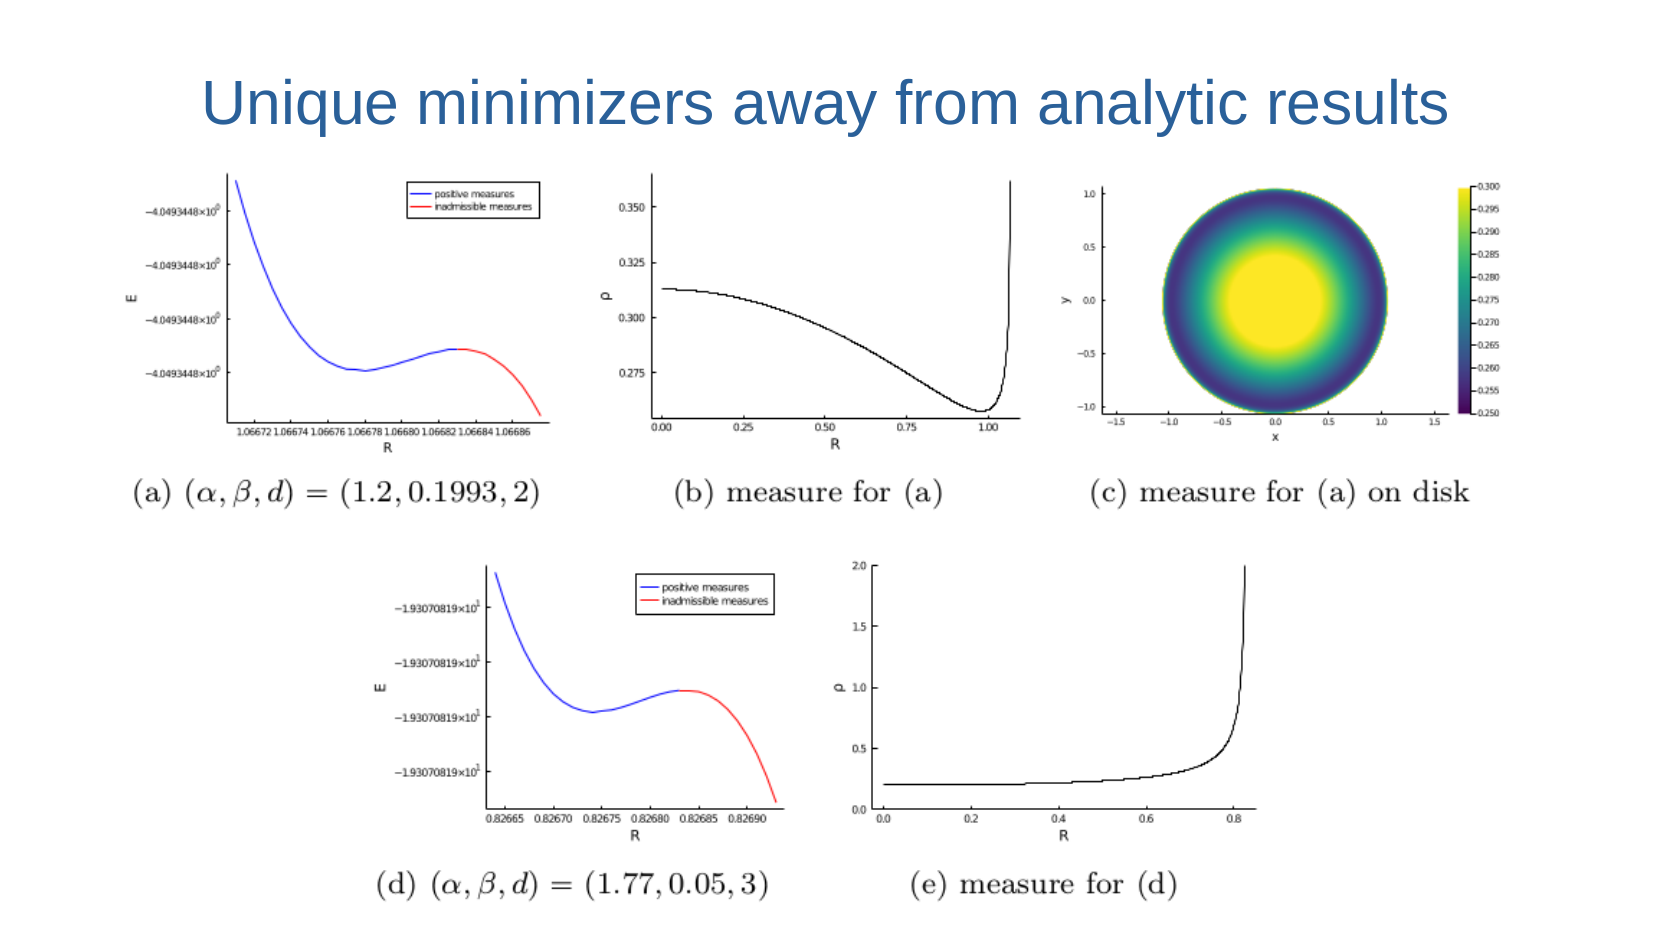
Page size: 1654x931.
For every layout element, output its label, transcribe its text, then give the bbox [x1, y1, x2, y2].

picture [90, 150, 1571, 919]
title Unique minimizers away from analytic results [82, 25, 1571, 181]
